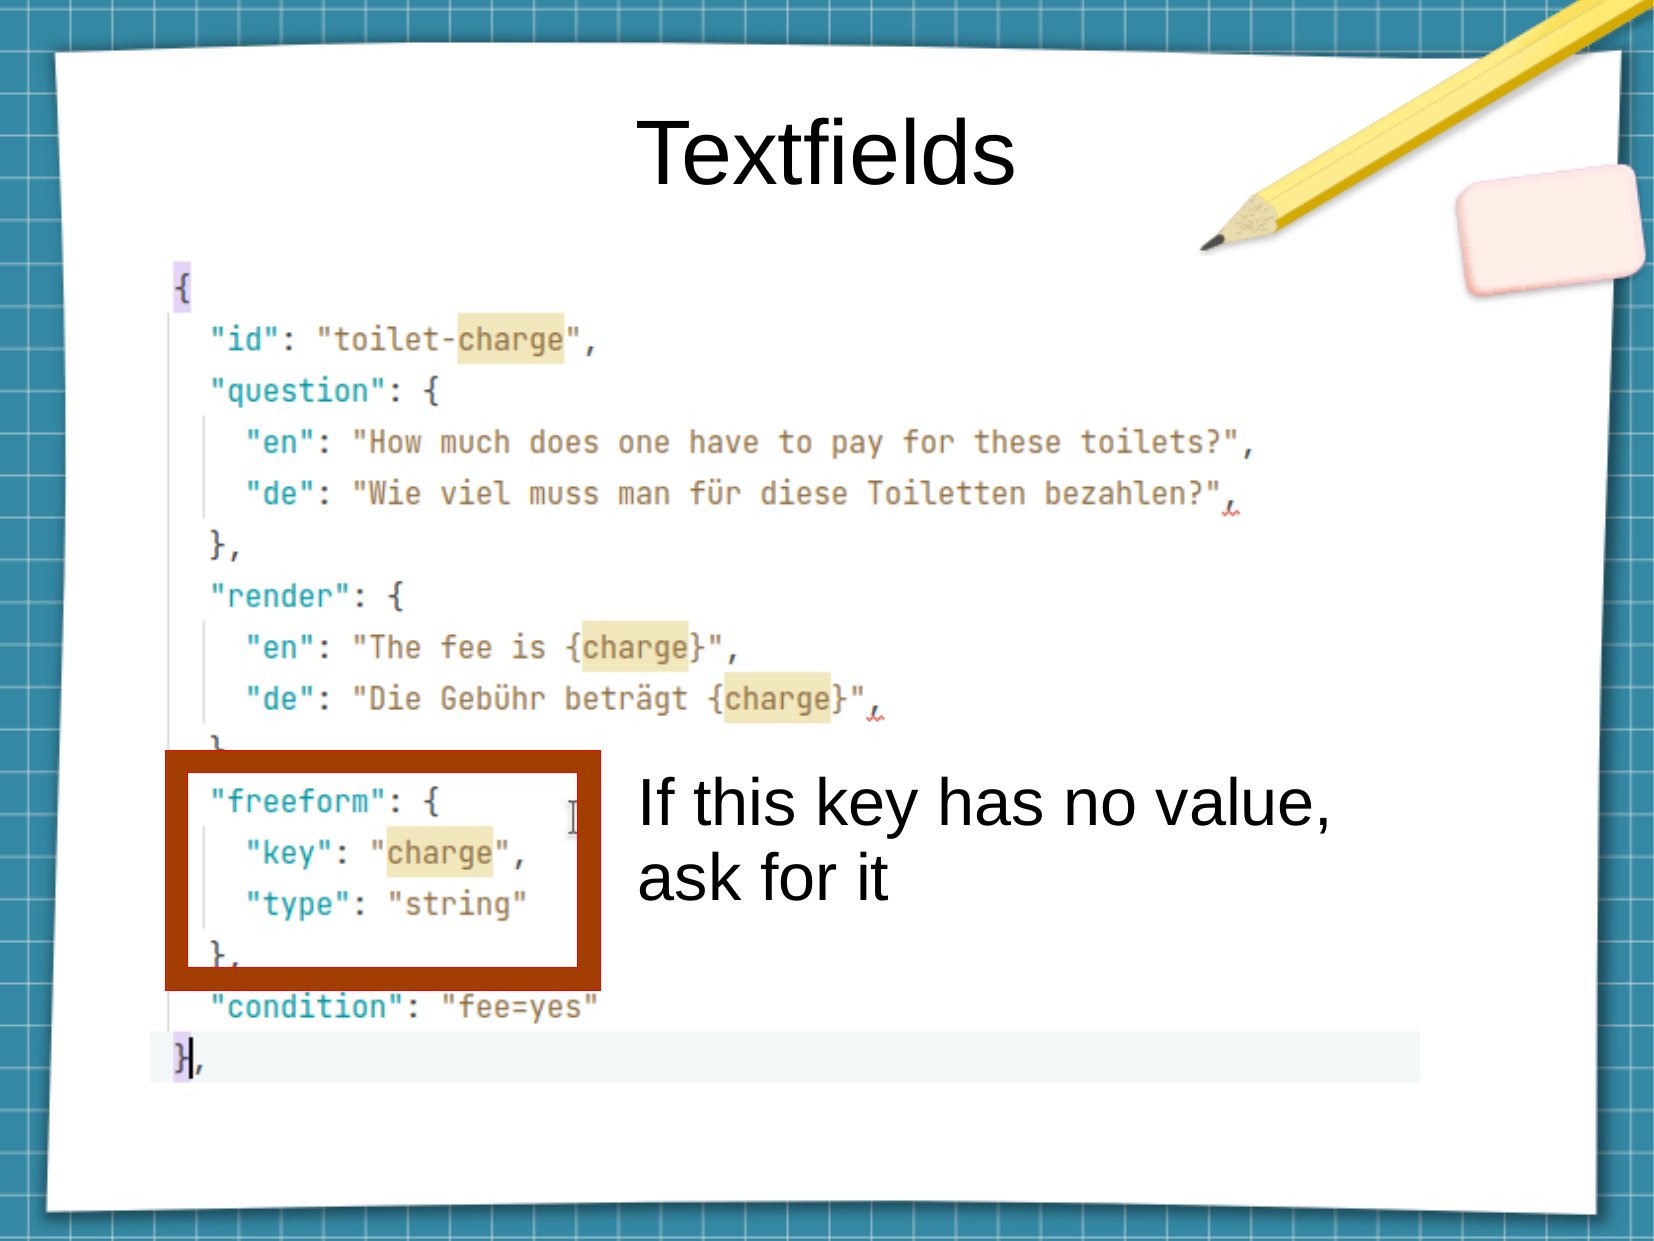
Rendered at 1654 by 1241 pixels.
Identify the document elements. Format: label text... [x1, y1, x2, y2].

picture [0, 0, 1654, 1241]
list If this key has no value, ask for it [566, 765, 1654, 1241]
picture [188, 773, 566, 967]
title Textfields [82, 49, 1571, 257]
text_box [165, 750, 601, 991]
